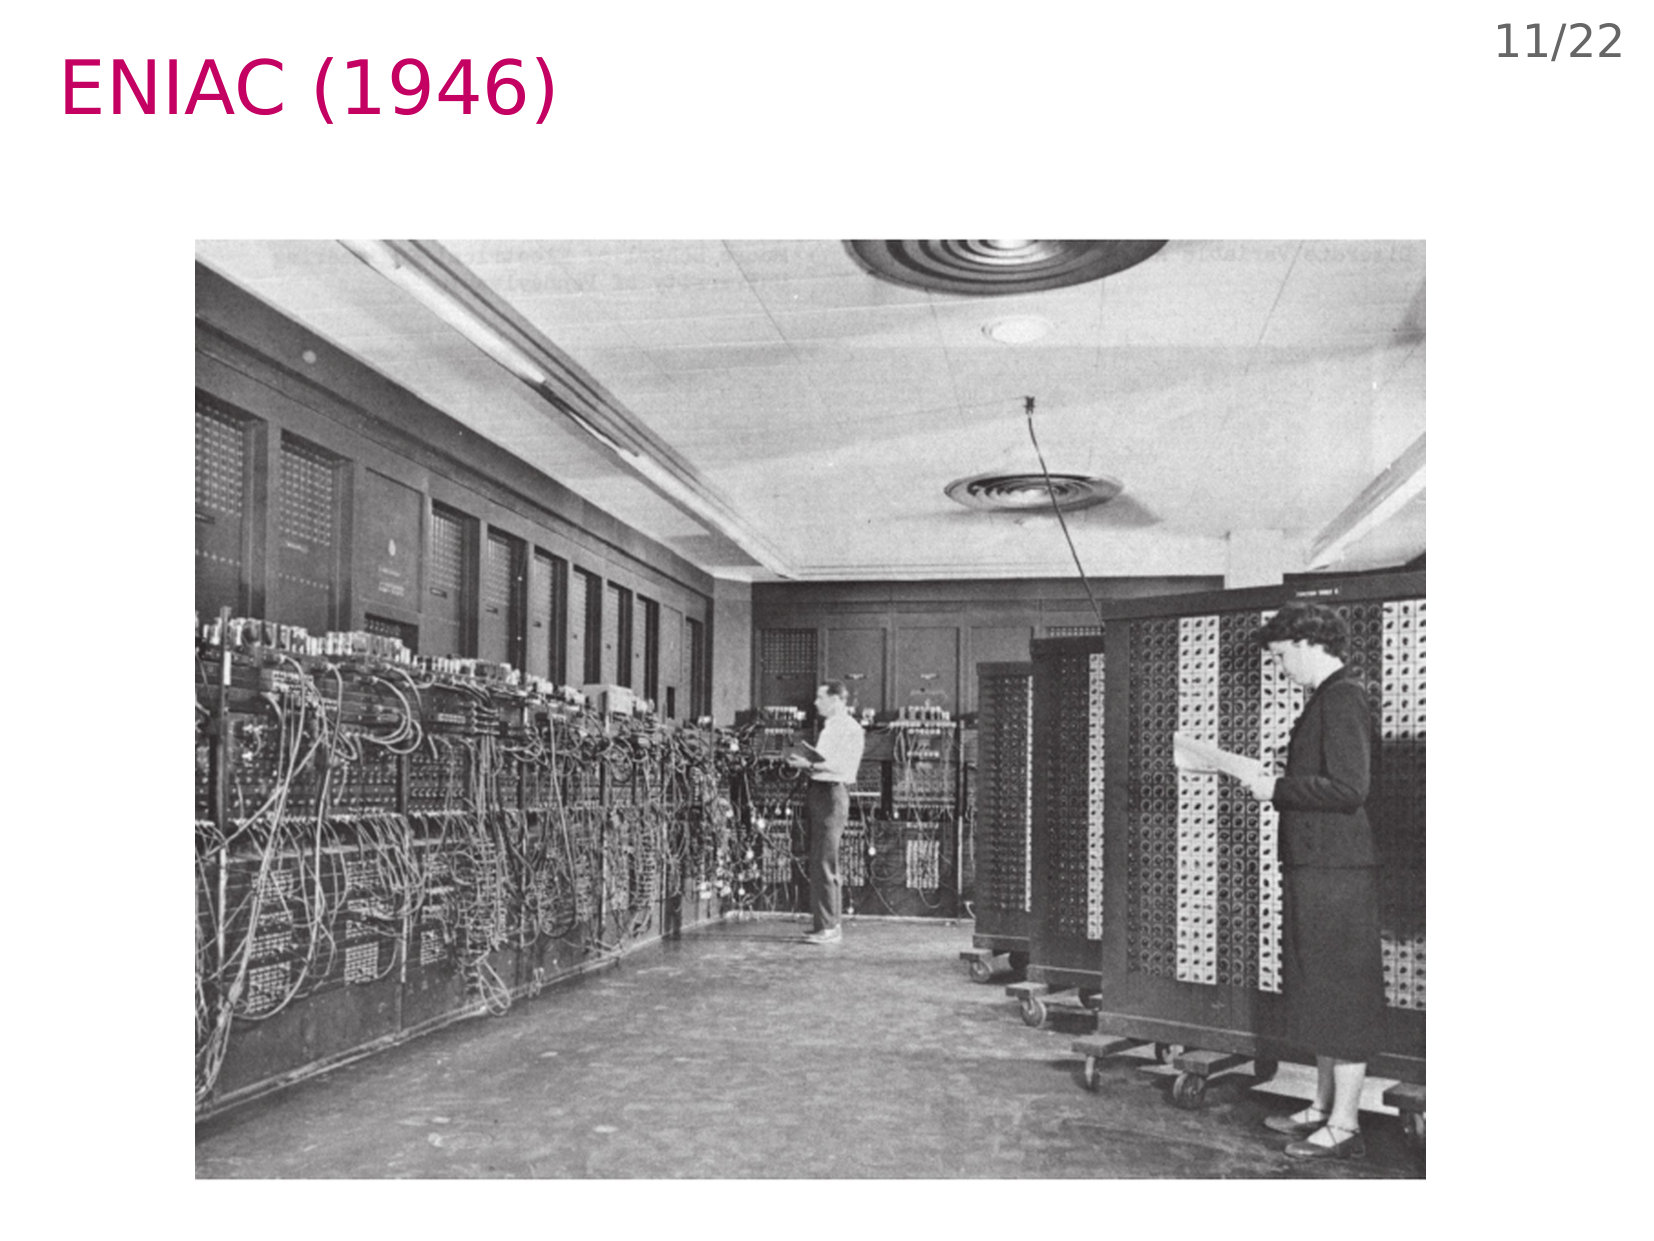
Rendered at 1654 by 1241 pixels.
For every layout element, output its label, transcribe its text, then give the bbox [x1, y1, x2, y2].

picture [195, 236, 1426, 1182]
title ENIAC (1946) [59, 29, 1625, 148]
